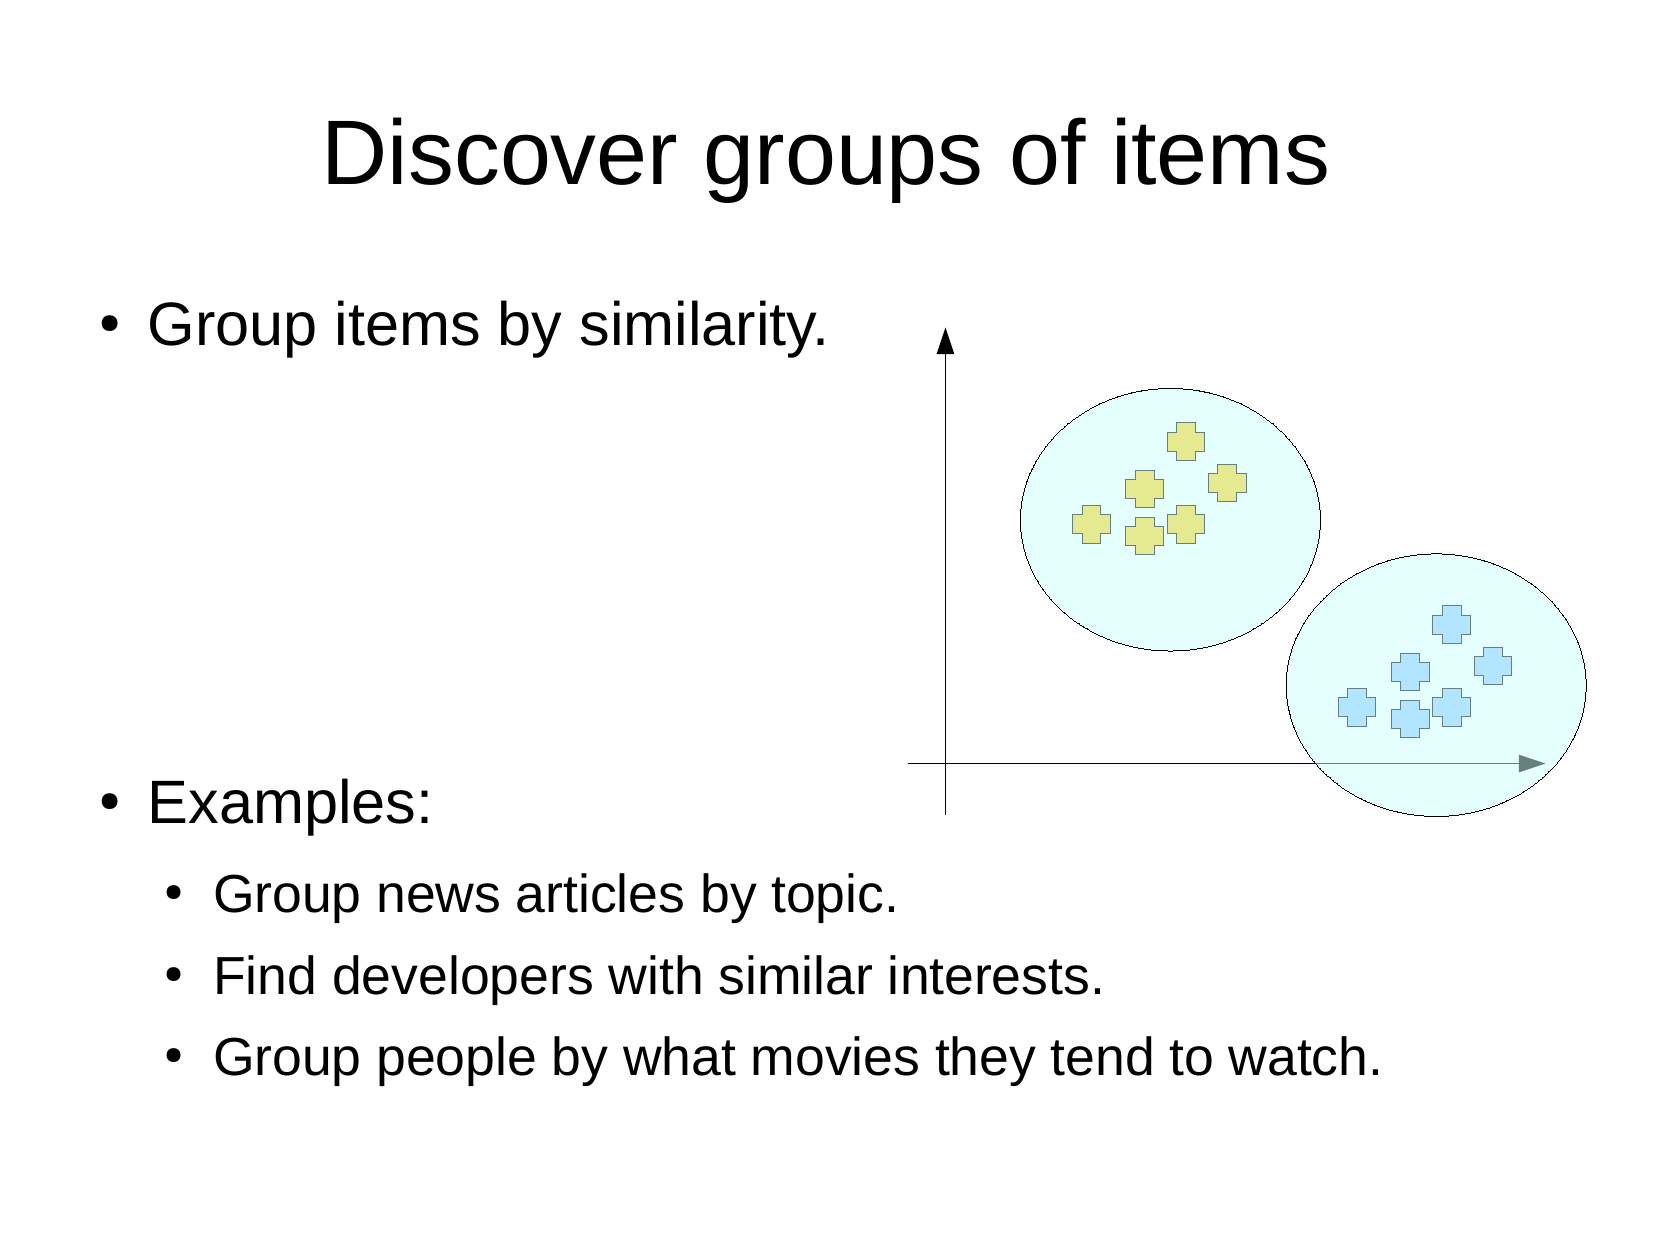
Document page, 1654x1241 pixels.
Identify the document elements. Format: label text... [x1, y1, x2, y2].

list Group items by similarity. Examples: Group news articles by topic. Find developers with similar interests. Group people by what movies they tend to watch. [82, 290, 1571, 1094]
text_box [1286, 553, 1587, 817]
title Discover groups of items [82, 56, 1571, 250]
text_box [1020, 388, 1321, 652]
